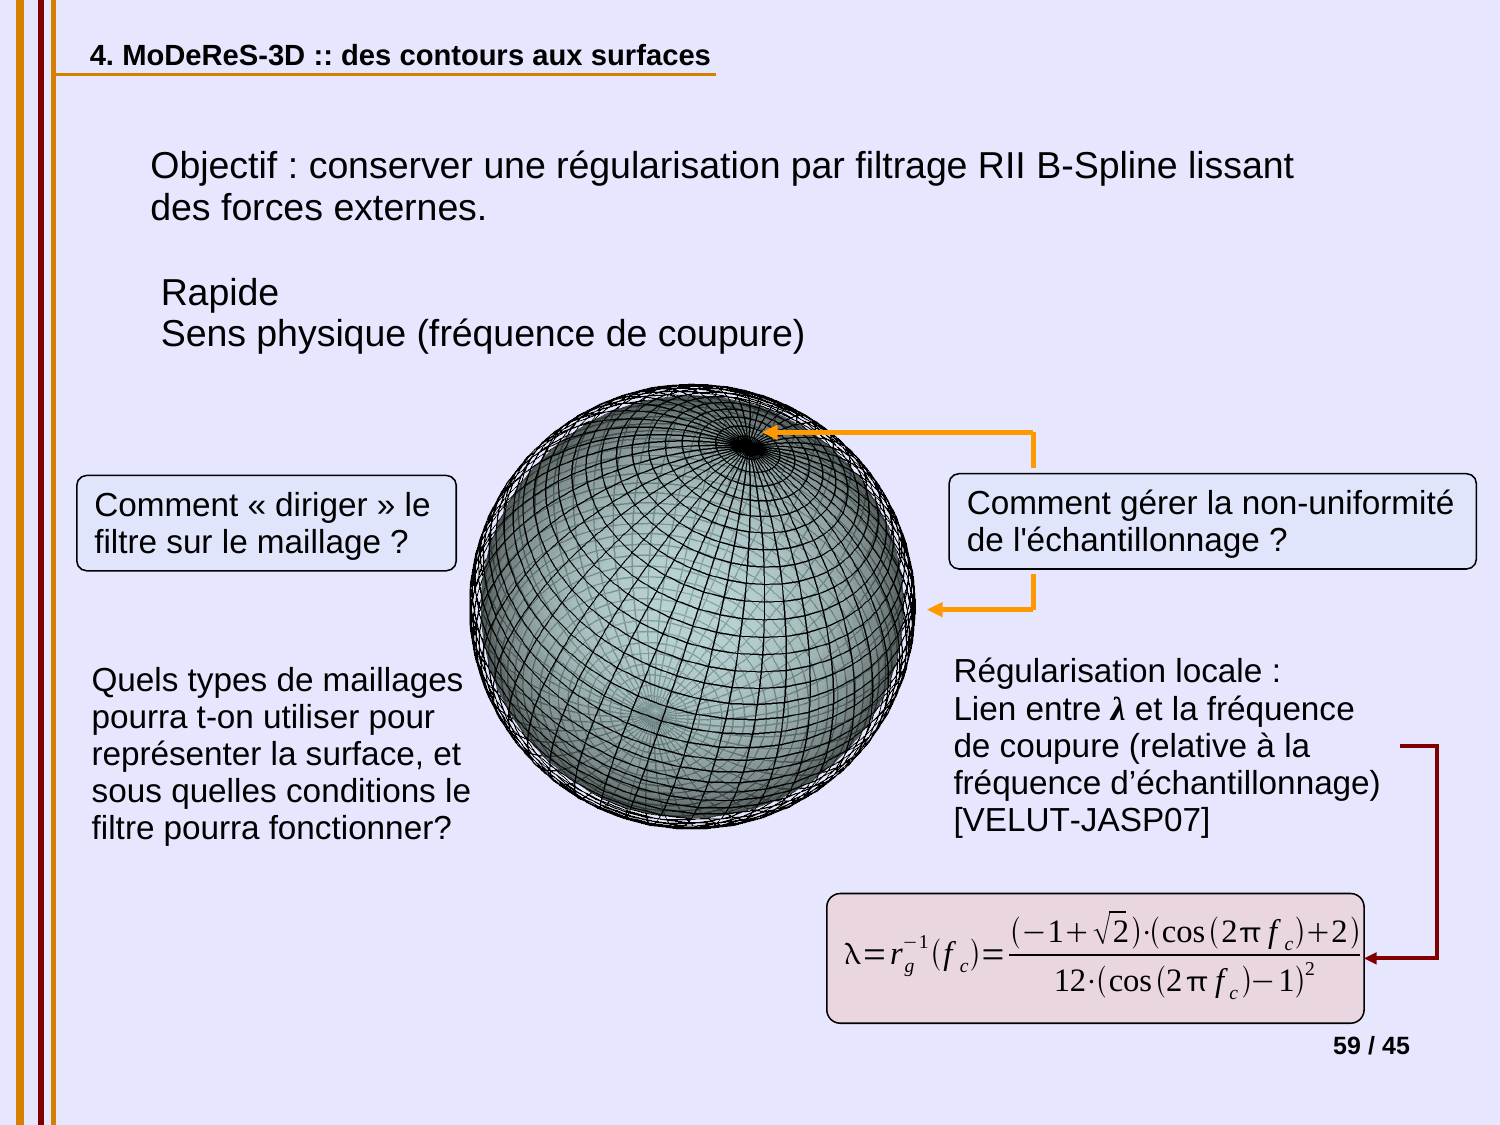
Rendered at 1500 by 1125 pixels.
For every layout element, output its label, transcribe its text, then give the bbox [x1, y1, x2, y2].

title 4. MoDeReS-3D :: des contours aux surfaces [75, 31, 827, 80]
text_box [826, 893, 1365, 1024]
picture [466, 373, 920, 835]
text_box Régularisation locale : Lien entre λ et la fréquence de coupure (relative à la fréquence d’échantillonnage) [VELUT-JASP07] [938, 645, 1400, 847]
text_box Comment « diriger » le filtre sur le maillage ? [76, 475, 457, 571]
text_box Comment gérer la non-uniformité de l'échantillonnage ? [949, 473, 1477, 569]
text_box Quels types de maillages pourra t-on utiliser pour représenter la surface, et sous quelles conditions le filtre pourra fonctionner? [76, 653, 526, 855]
chart [835, 909, 1370, 1004]
text_box Objectif : conserver une régularisation par filtrage RII B-Spline lissant des forces externes. Rapide Sens physique (fréquence de coupure) [135, 137, 1317, 363]
